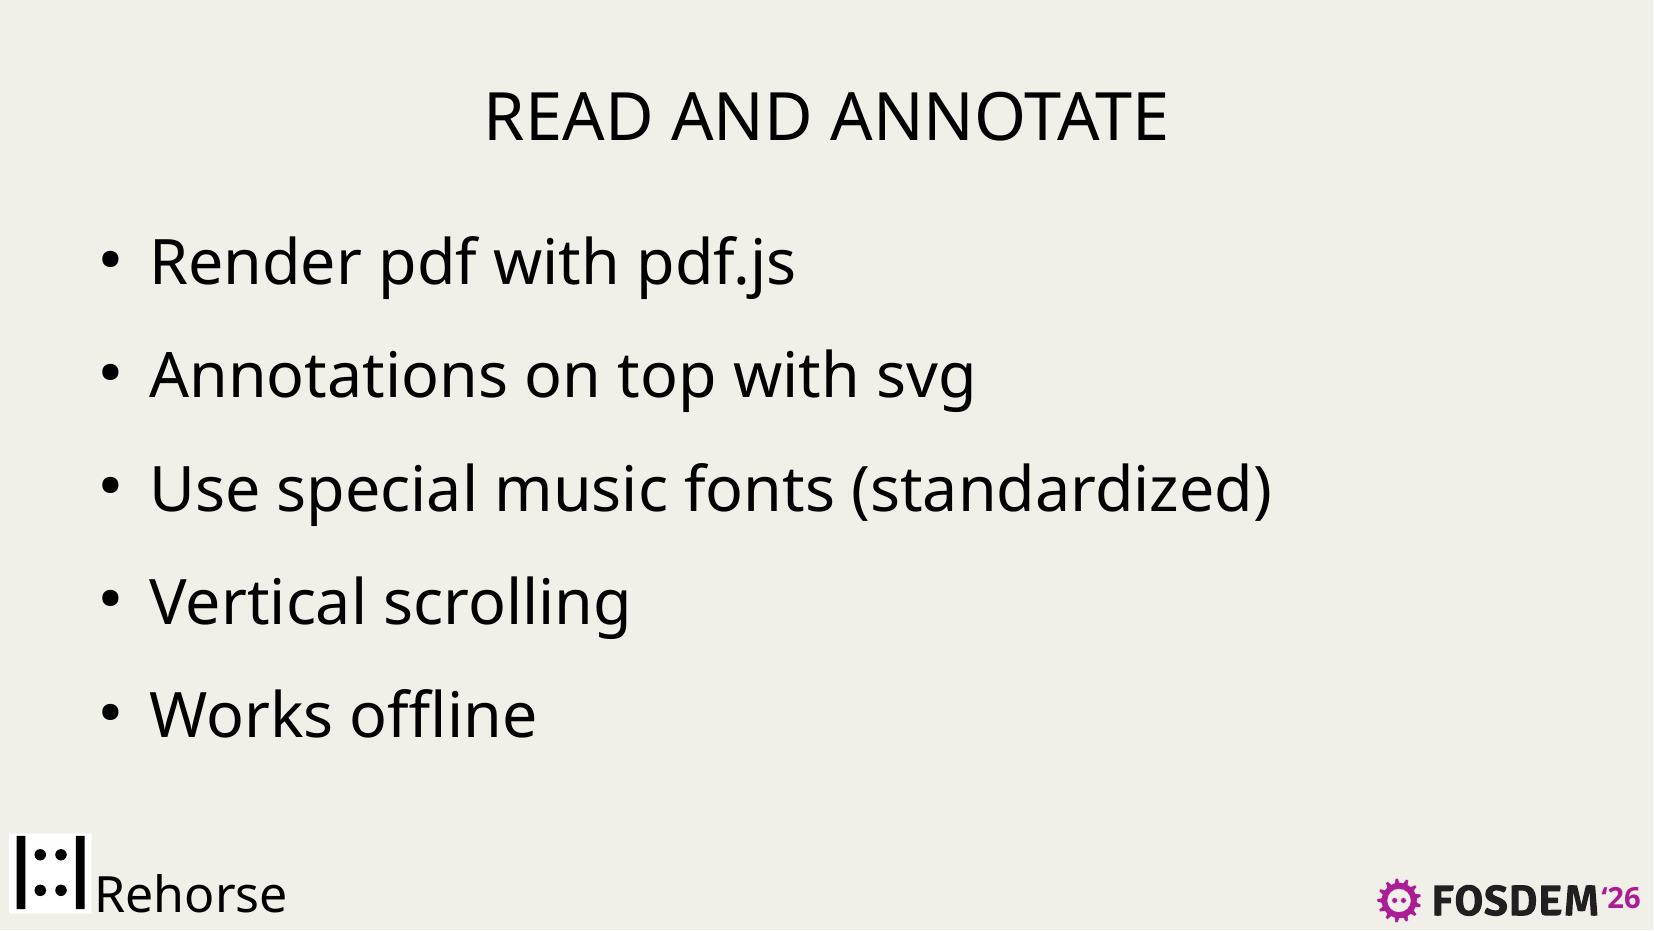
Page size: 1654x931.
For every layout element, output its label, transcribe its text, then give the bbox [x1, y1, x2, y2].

list Render pdf with pdf.js Annotations on top with svg Use special music fonts (standardized) Vertical scrolling Works offline [82, 217, 1571, 758]
title Read and annotate [82, 37, 1571, 193]
